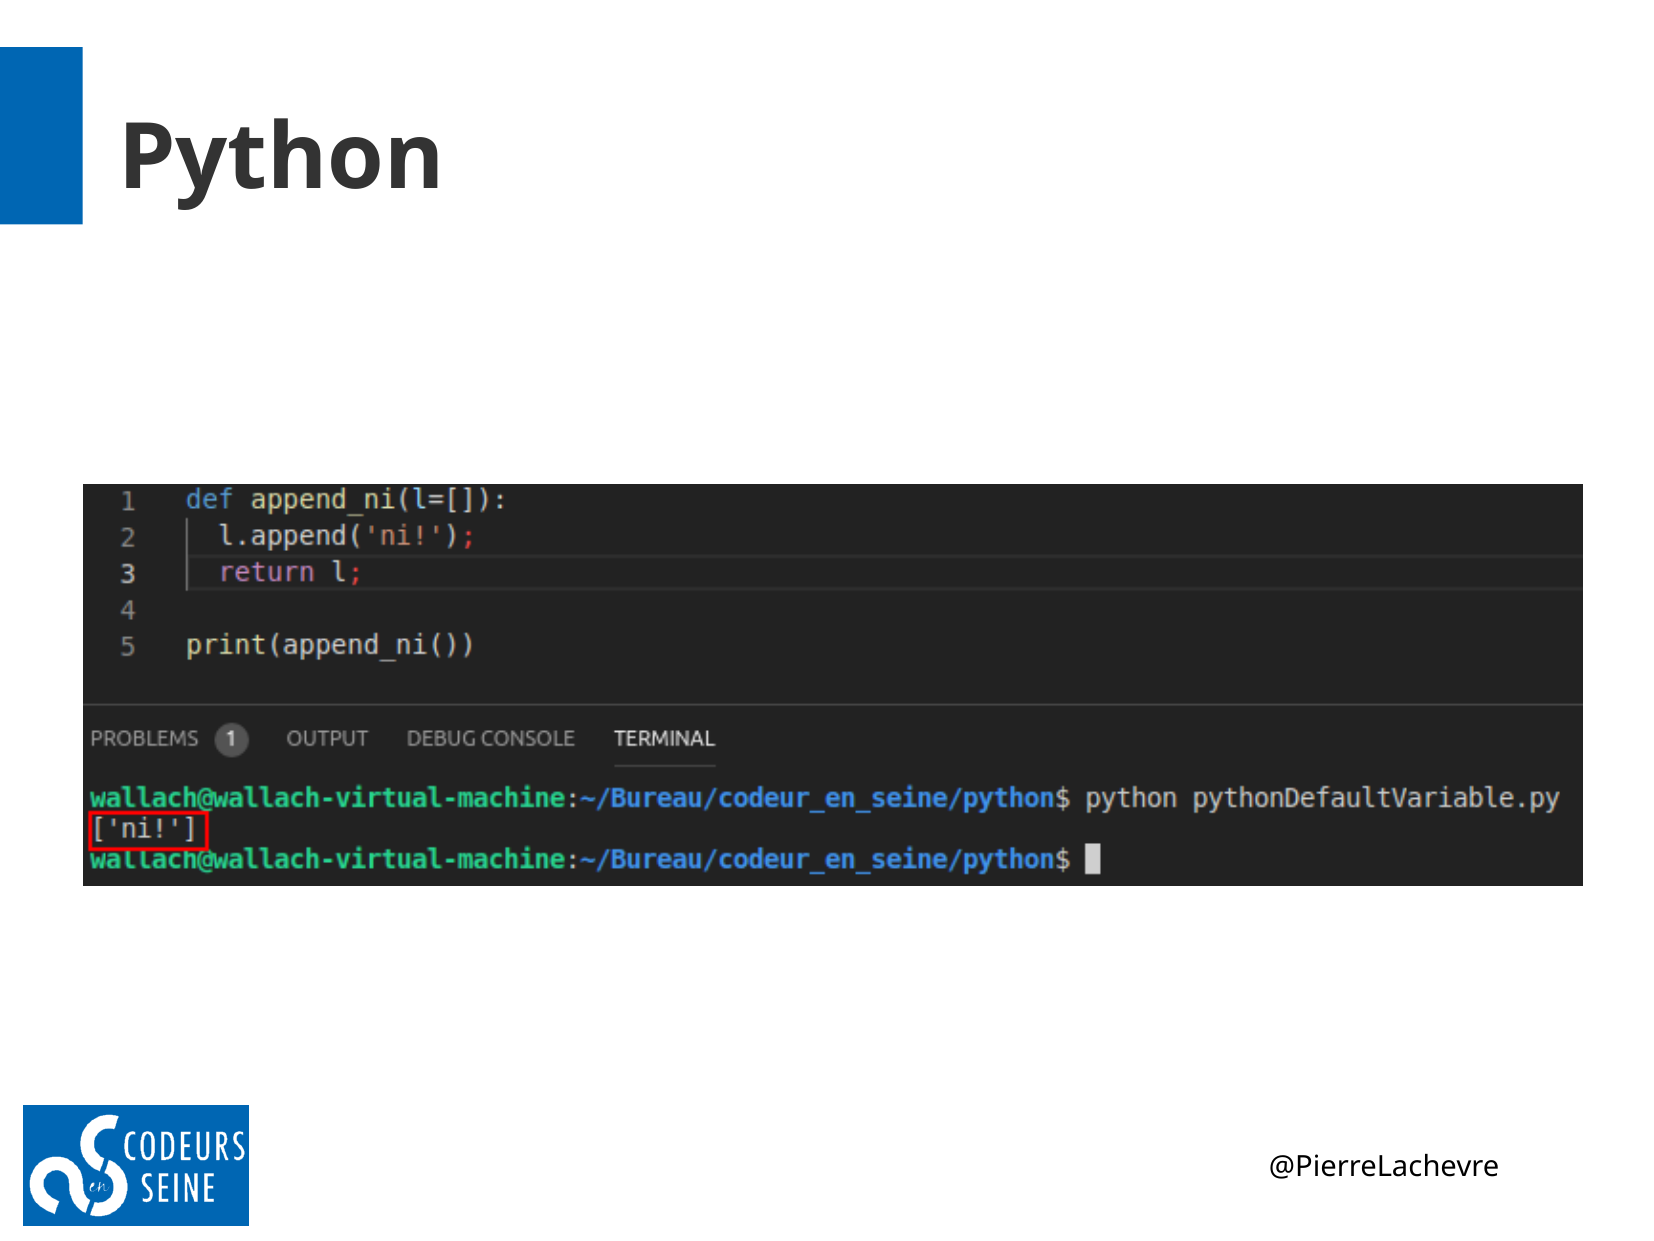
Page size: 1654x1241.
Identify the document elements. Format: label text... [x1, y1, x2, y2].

title Python [118, 49, 1571, 257]
picture [83, 484, 1583, 886]
picture [23, 1105, 249, 1226]
